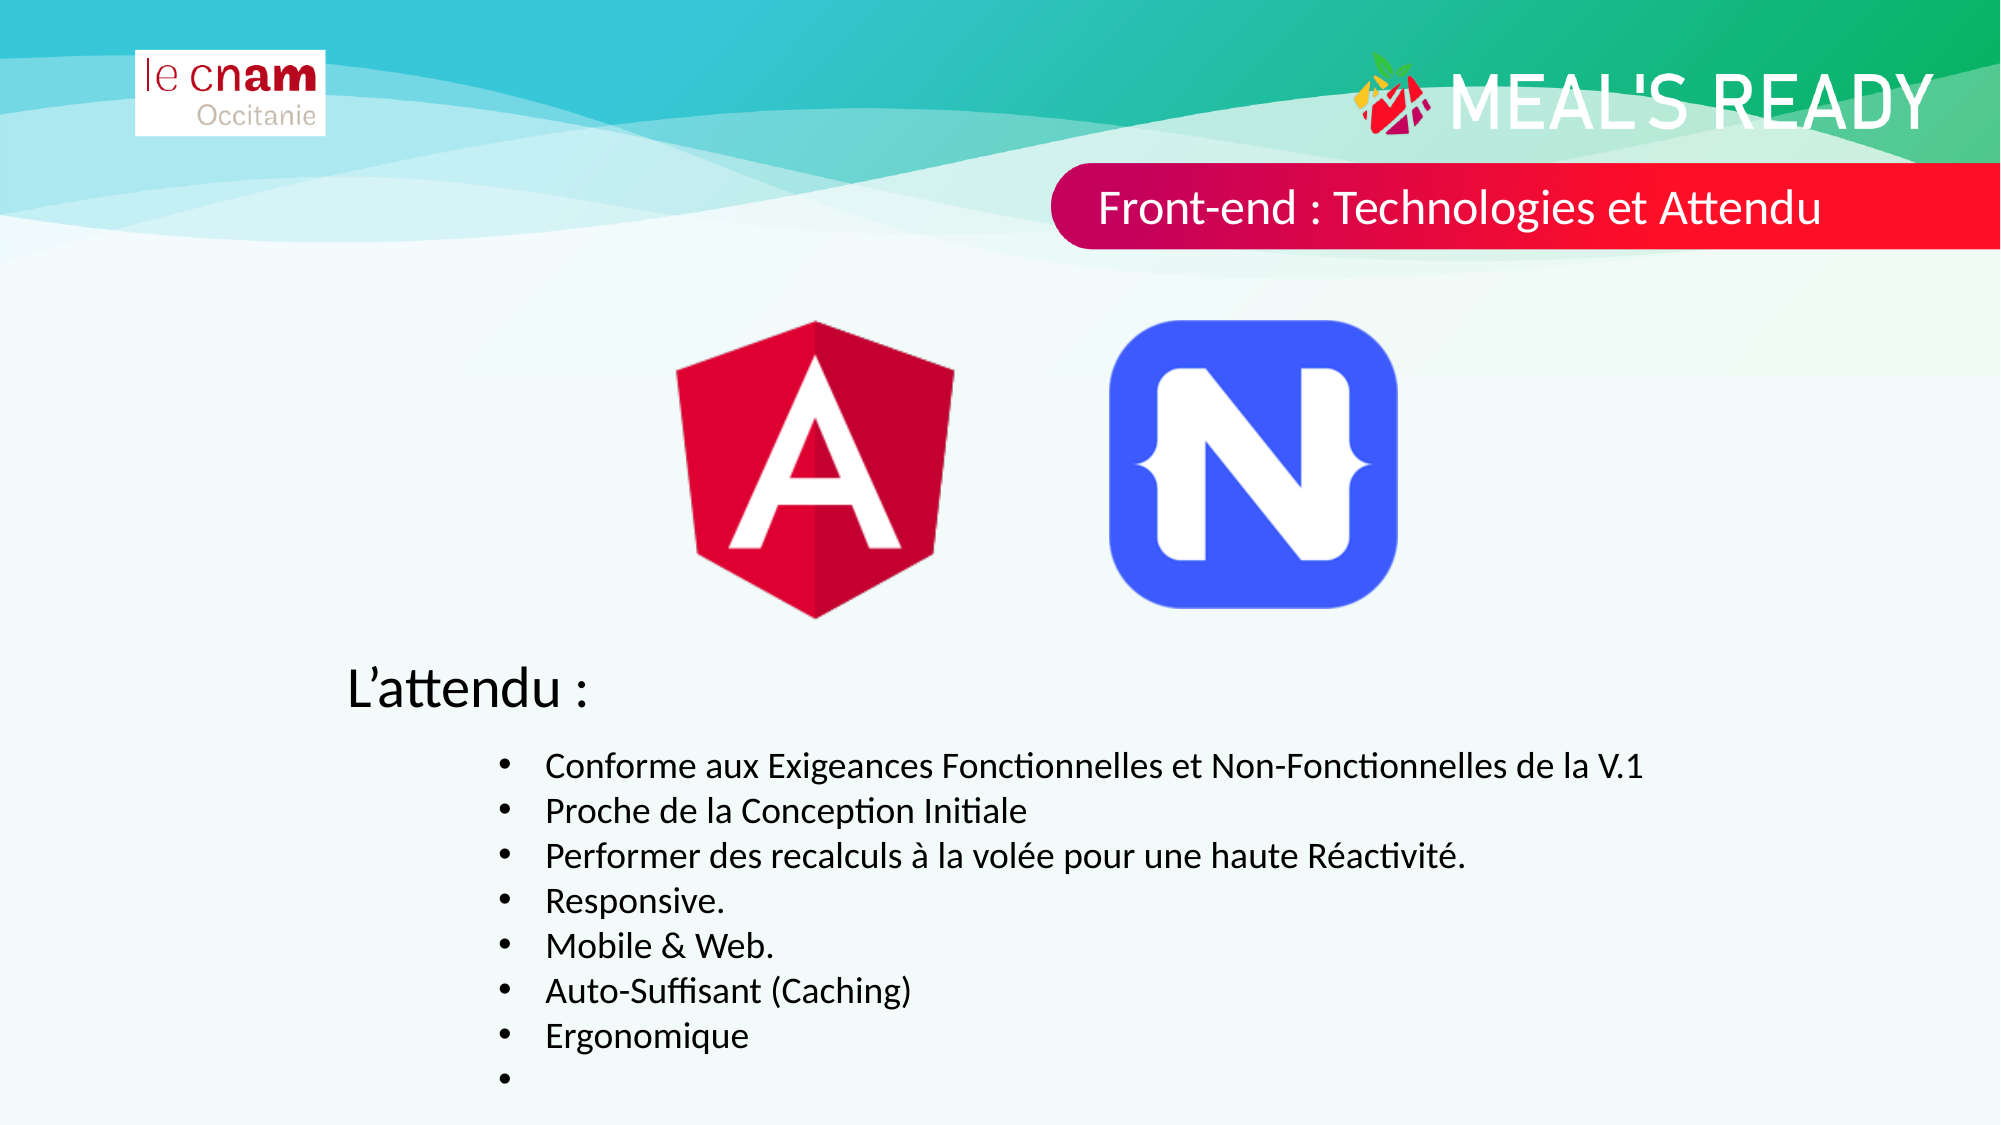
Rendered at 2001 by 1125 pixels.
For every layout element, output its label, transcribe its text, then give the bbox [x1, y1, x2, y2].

text_box L’attendu : [332, 641, 1506, 728]
picture [0, 0, 2000, 1125]
text_box Front-end : Technologies et Attendu [1083, 173, 2000, 244]
text_box Conforme aux Exigeances Fonctionnelles et Non-Fonctionnelles de la V.1 Proche de la Conception Initiale Performer des recalculs à la volée pour une haute Réactivité. Responsive. Mobile & Web. Auto-Suffisant (Caching) Ergonomique [483, 733, 1726, 1113]
